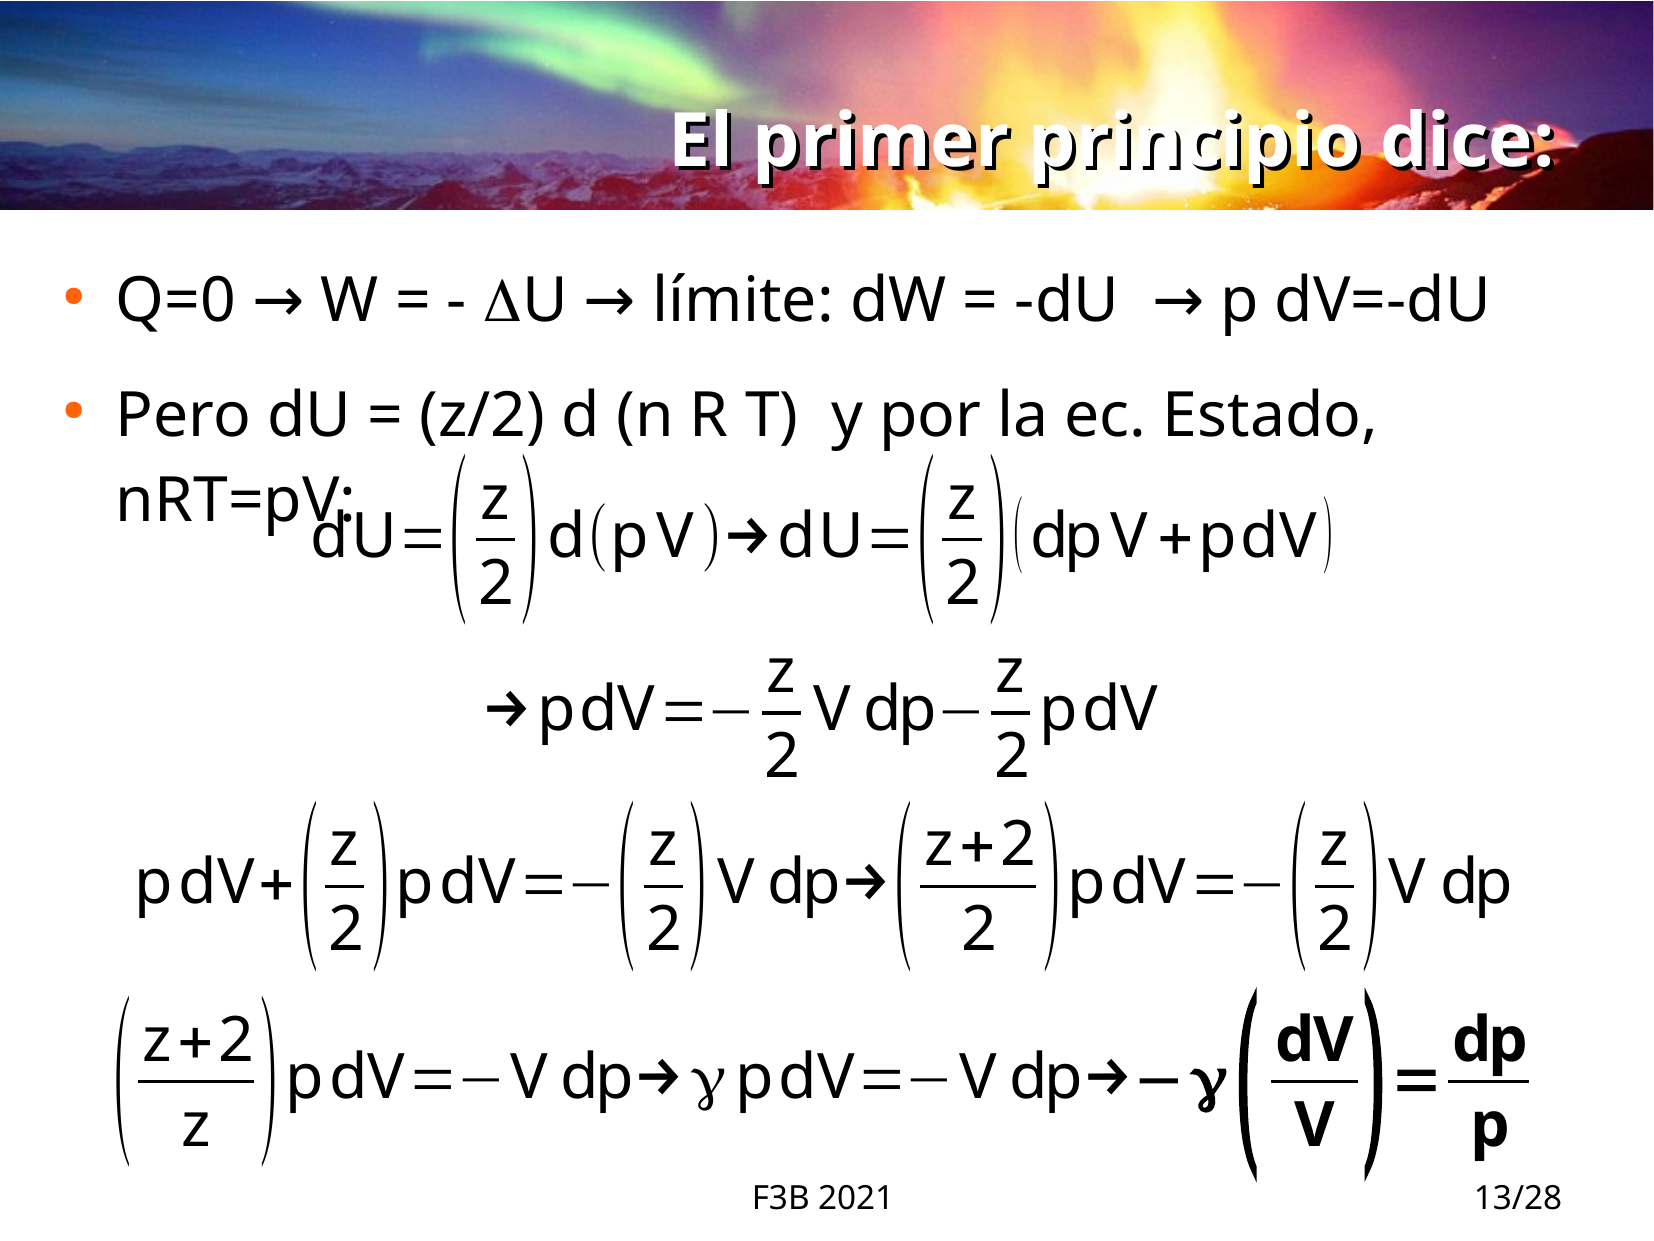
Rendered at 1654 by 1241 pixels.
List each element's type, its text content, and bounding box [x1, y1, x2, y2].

chart [105, 450, 1539, 1185]
title El primer principio dice: [86, 49, 1576, 226]
list Q=0 → W = - DU → límite: dW = -dU → p dV=-dU Pero dU = (z/2) d (n R T) y por la ec. Estado, nRT=pV: [45, 255, 1606, 1156]
picture [0, 1, 1654, 210]
